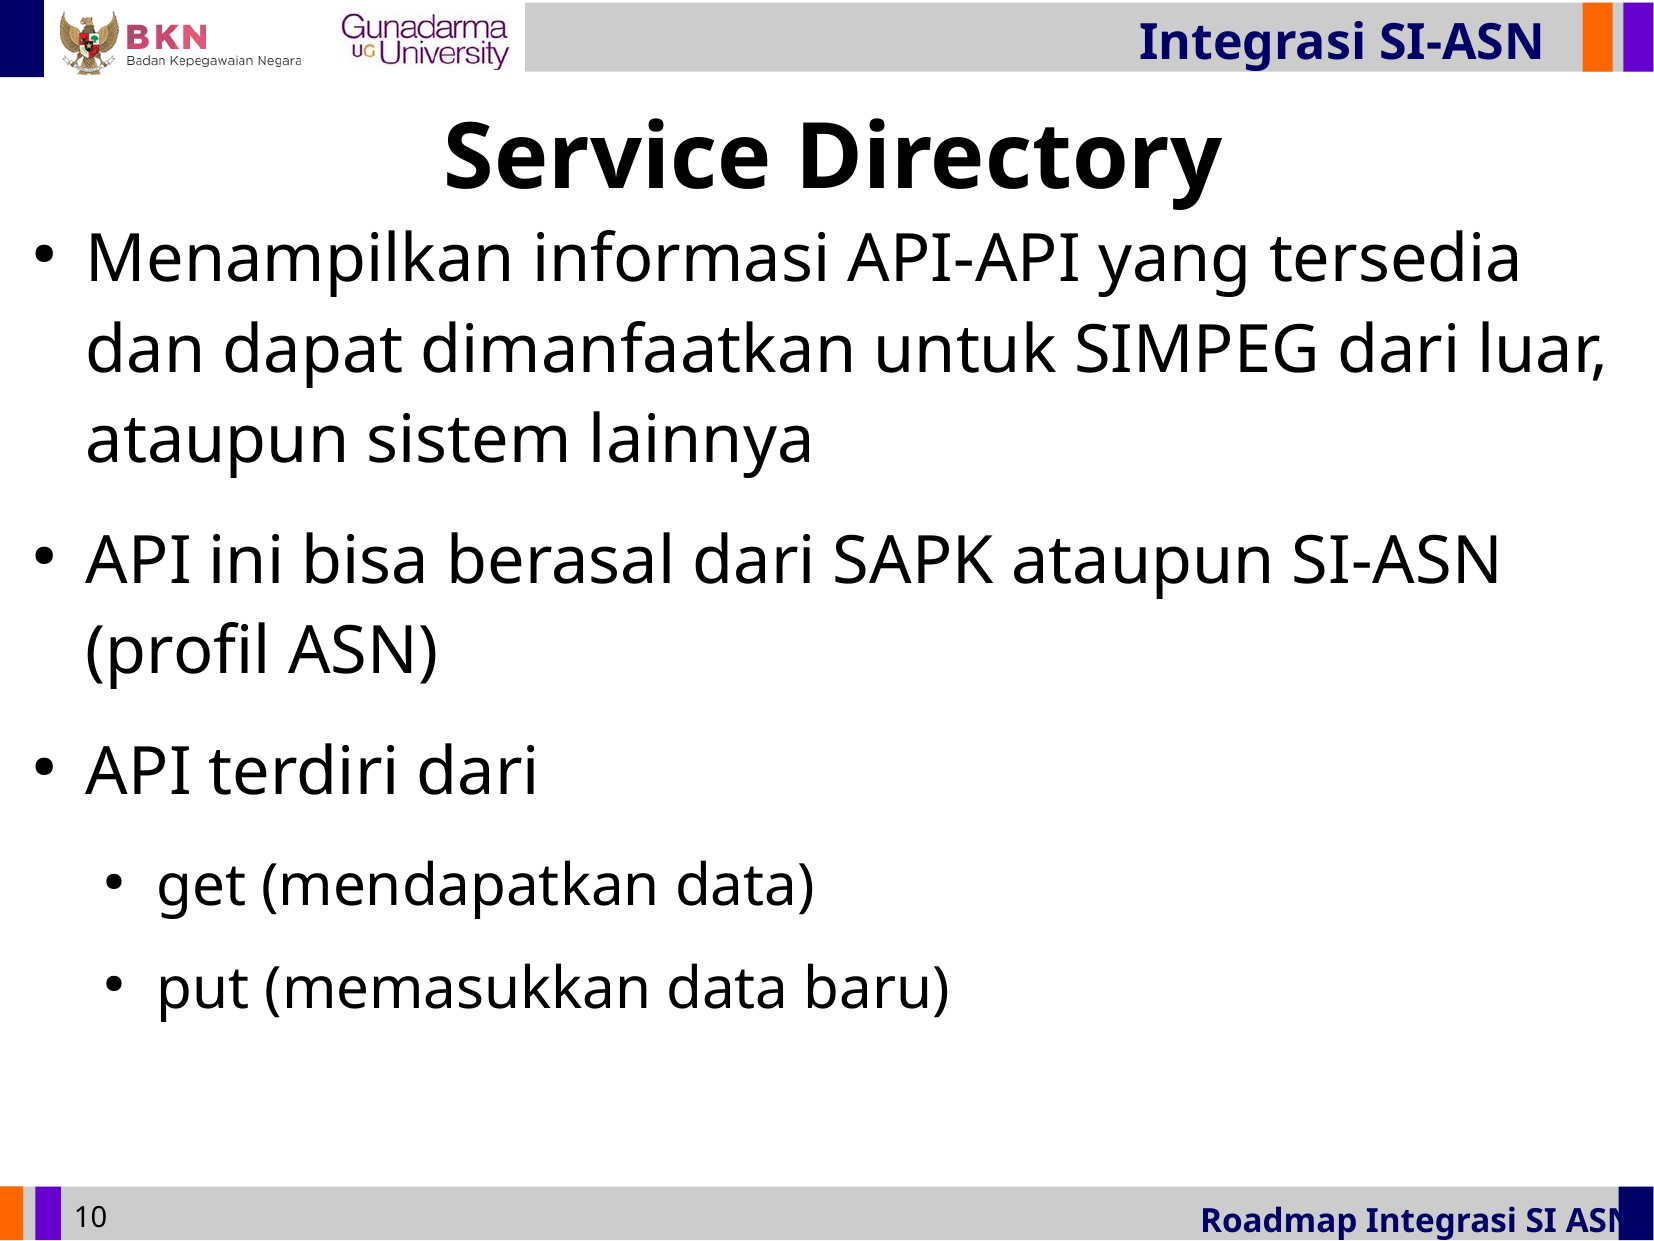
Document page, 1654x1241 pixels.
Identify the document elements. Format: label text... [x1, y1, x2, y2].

title Service Directory [77, 90, 1591, 210]
picture [340, 0, 510, 70]
picture [60, 11, 301, 75]
list Menampilkan informasi API-API yang tersedia dan dapat dimanfaatkan untuk SIMPEG dari luar, ataupun sistem lainnya API ini bisa berasal dari SAPK ataupun SI-ASN (profil ASN) API terdiri dari get (mendapatkan data) put (memasukkan data baru) [14, 210, 1630, 1176]
